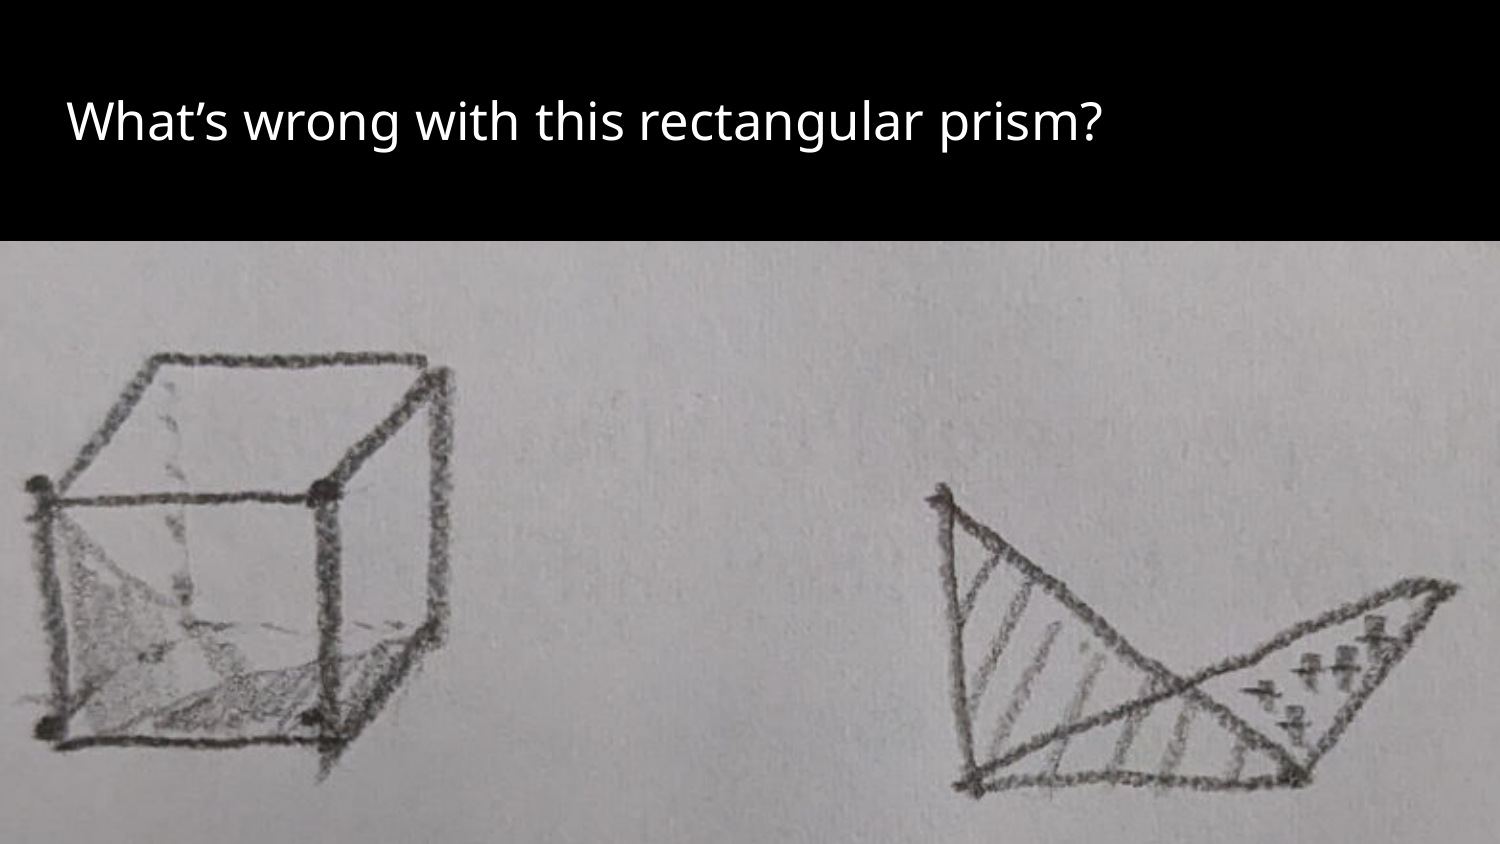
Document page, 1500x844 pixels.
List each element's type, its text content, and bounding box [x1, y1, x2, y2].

picture [0, 241, 1500, 844]
title What’s wrong with this rectangular prism? [51, 72, 1449, 167]
